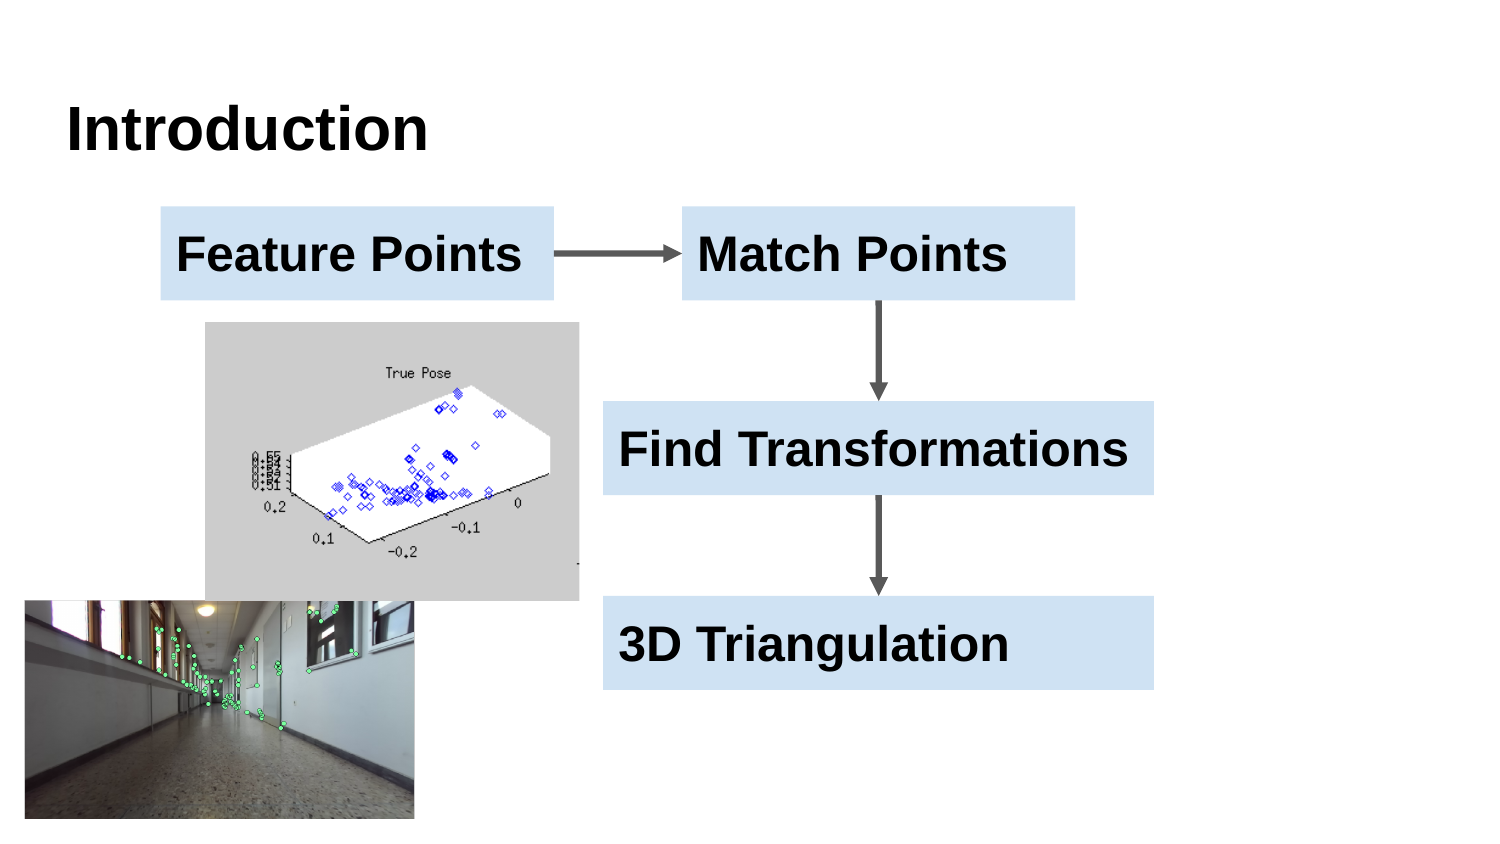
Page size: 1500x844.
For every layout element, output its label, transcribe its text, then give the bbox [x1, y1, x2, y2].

title Introduction [51, 72, 1449, 167]
text_box Find Transformations [603, 401, 1154, 496]
picture [24, 322, 580, 819]
text_box Match Points [682, 206, 1076, 301]
text_box Feature Points [160, 206, 554, 301]
text_box 3D Triangulation [603, 595, 1154, 690]
